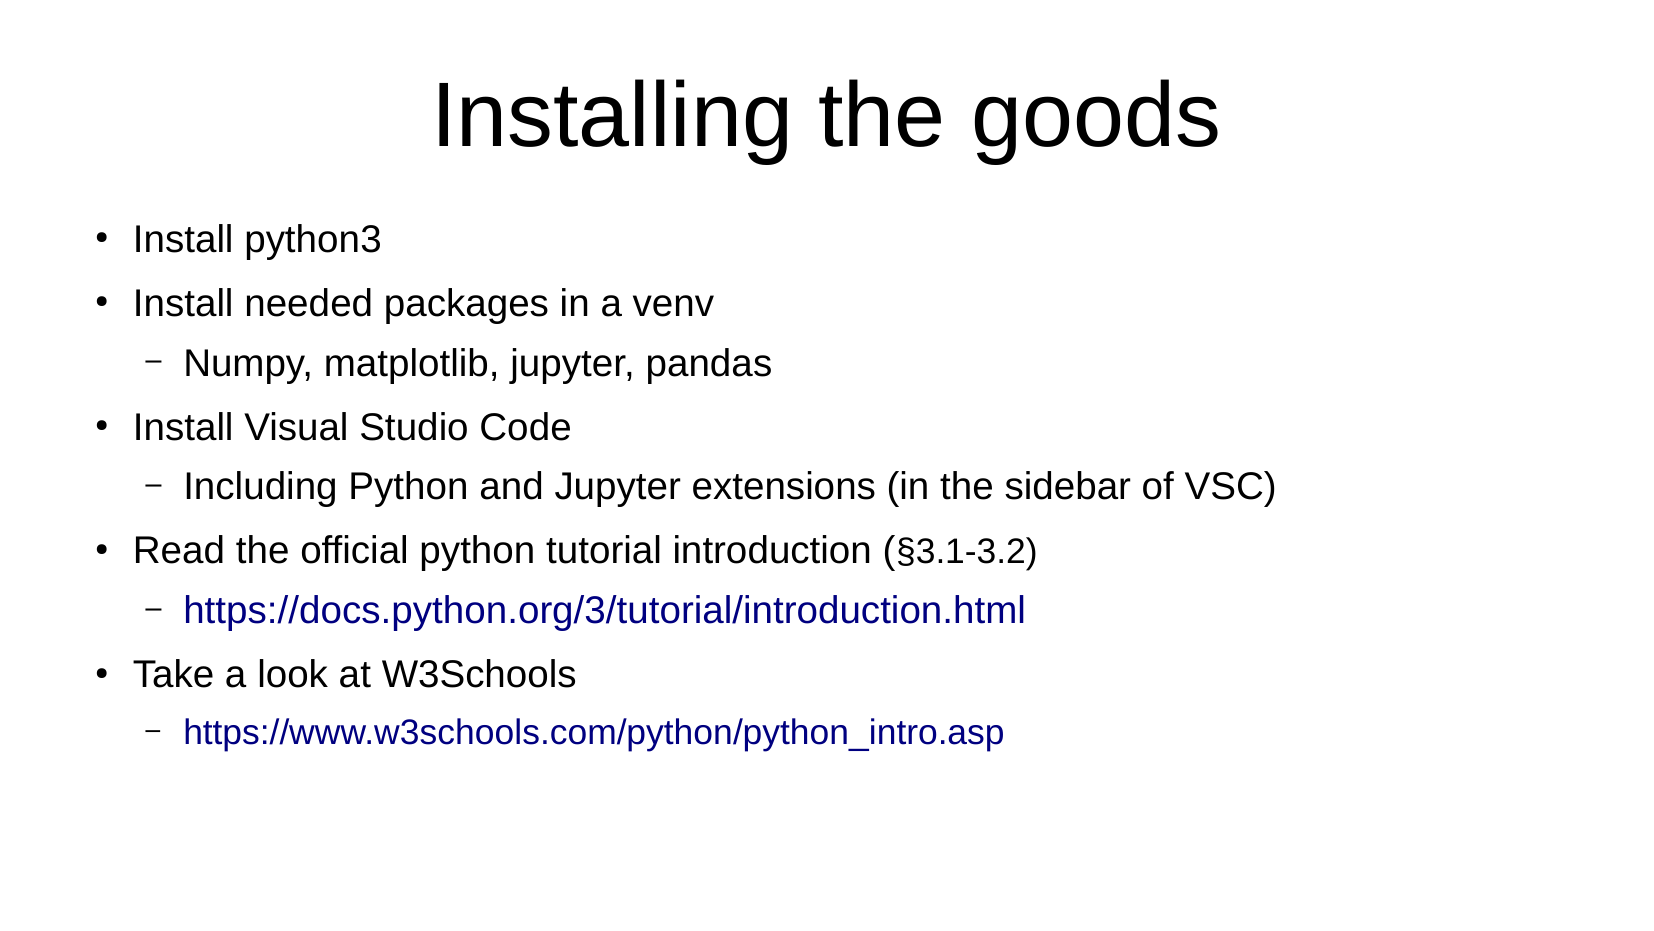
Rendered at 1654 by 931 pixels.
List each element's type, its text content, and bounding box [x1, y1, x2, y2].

list Install python3 Install needed packages in a venv Numpy, matplotlib, jupyter, pandas Install Visual Studio Code Including Python and Jupyter extensions (in the sidebar of VSC) Read the official python tutorial introduction (§3.1-3.2) https://docs.python.org/3/tutorial/introduction.html Take a look at W3Schools https://www.w3schools.com/python/python_intro.asp [82, 217, 1571, 758]
title Installing the goods [82, 37, 1571, 193]
